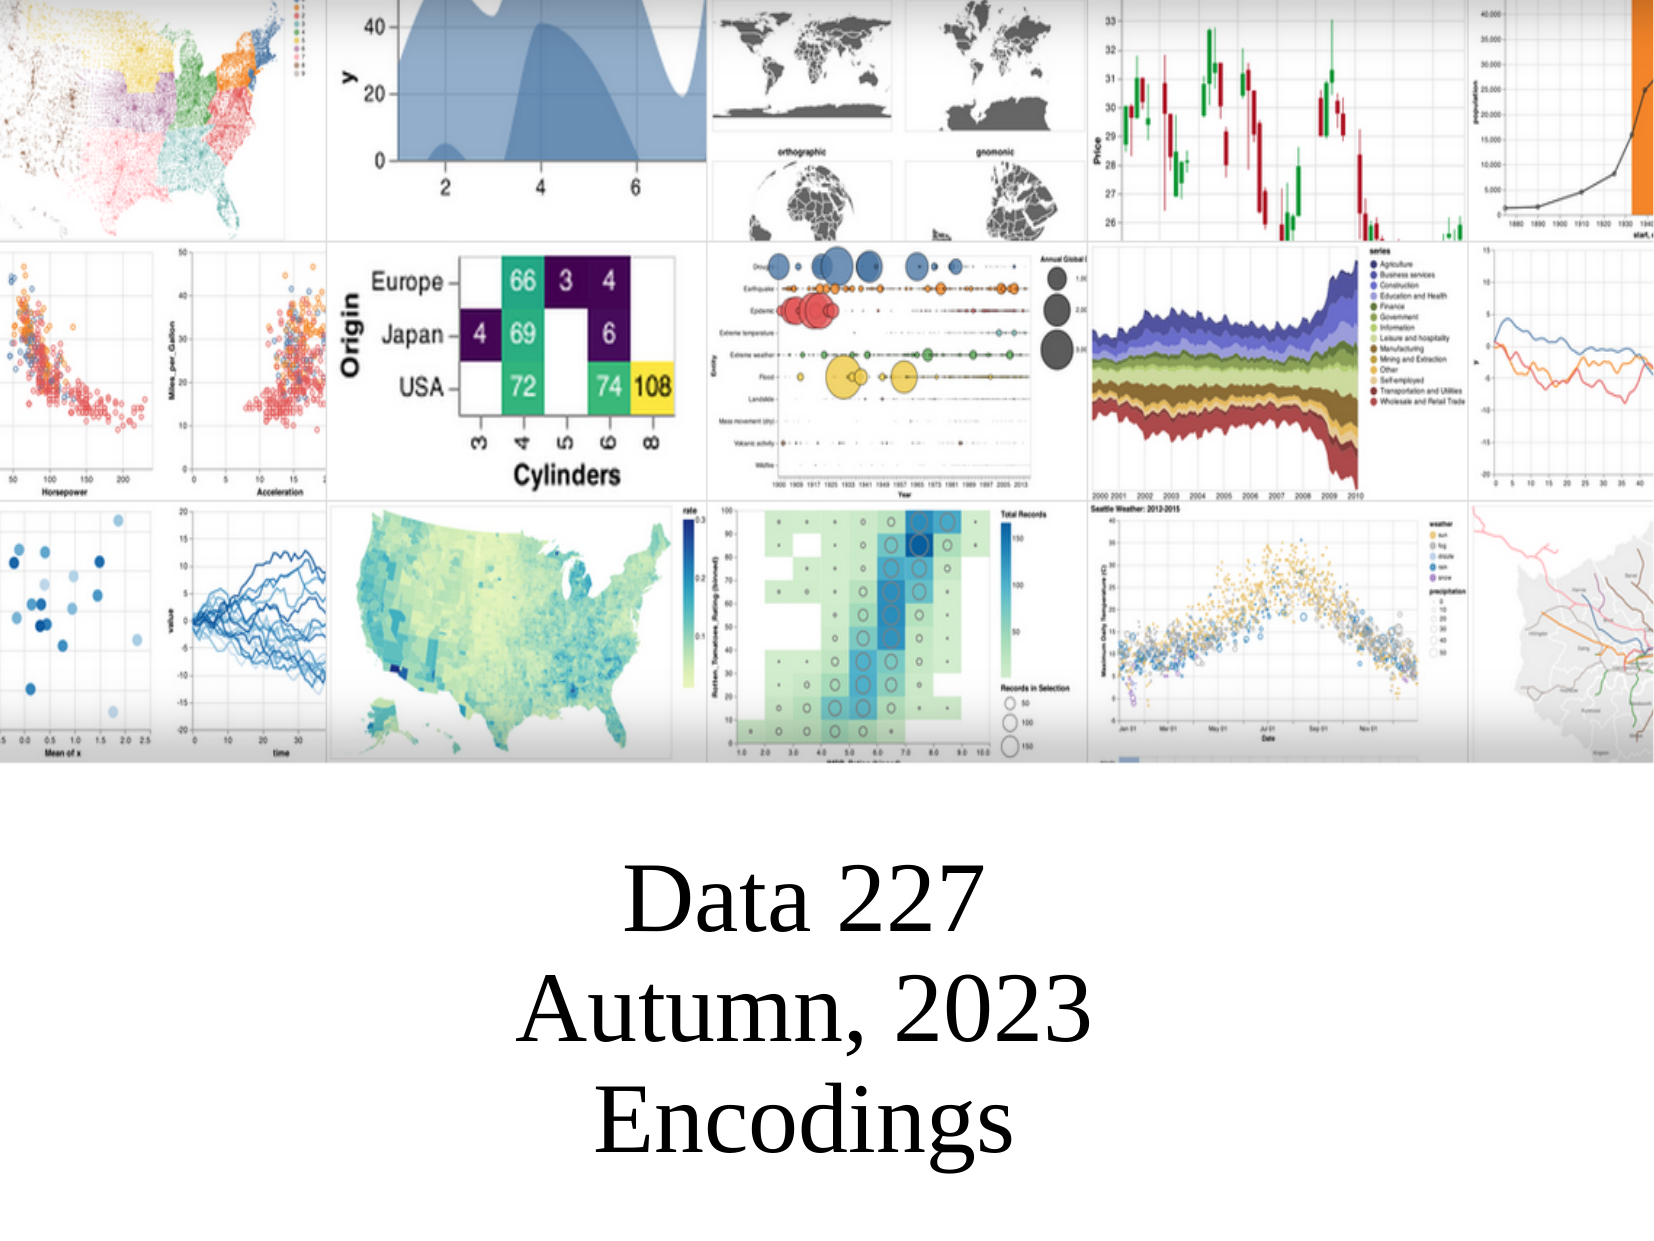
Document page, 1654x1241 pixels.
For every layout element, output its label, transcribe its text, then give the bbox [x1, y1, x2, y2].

text_box Data 227 Autumn, 2023 Encodings [60, 561, 1549, 1241]
picture [0, 0, 1654, 766]
